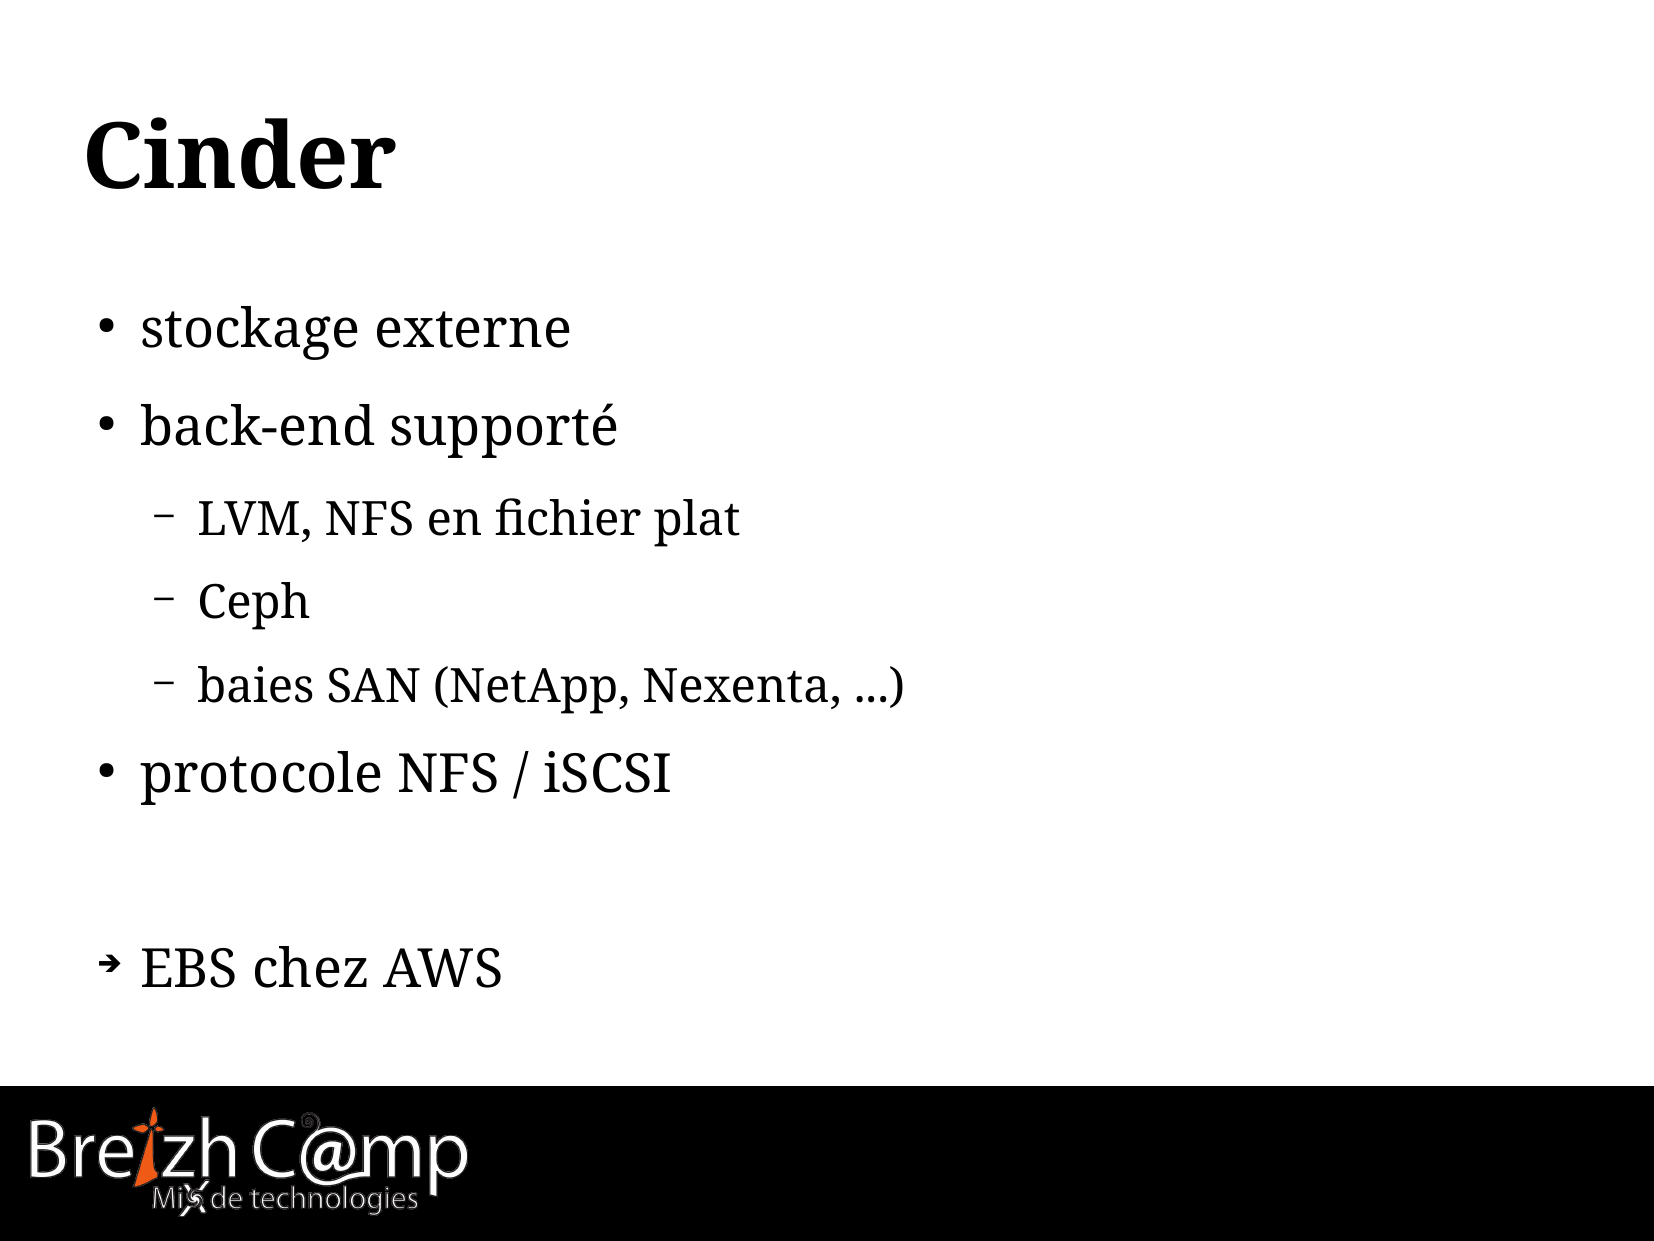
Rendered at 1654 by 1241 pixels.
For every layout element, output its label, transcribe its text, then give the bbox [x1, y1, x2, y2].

list stockage externe back-end supporté LVM, NFS en fichier plat Ceph baies SAN (NetApp, Nexenta, ...) protocole NFS / iSCSI EBS chez AWS [82, 290, 1538, 1010]
title Cinder [82, 49, 1571, 257]
picture [30, 1107, 468, 1217]
